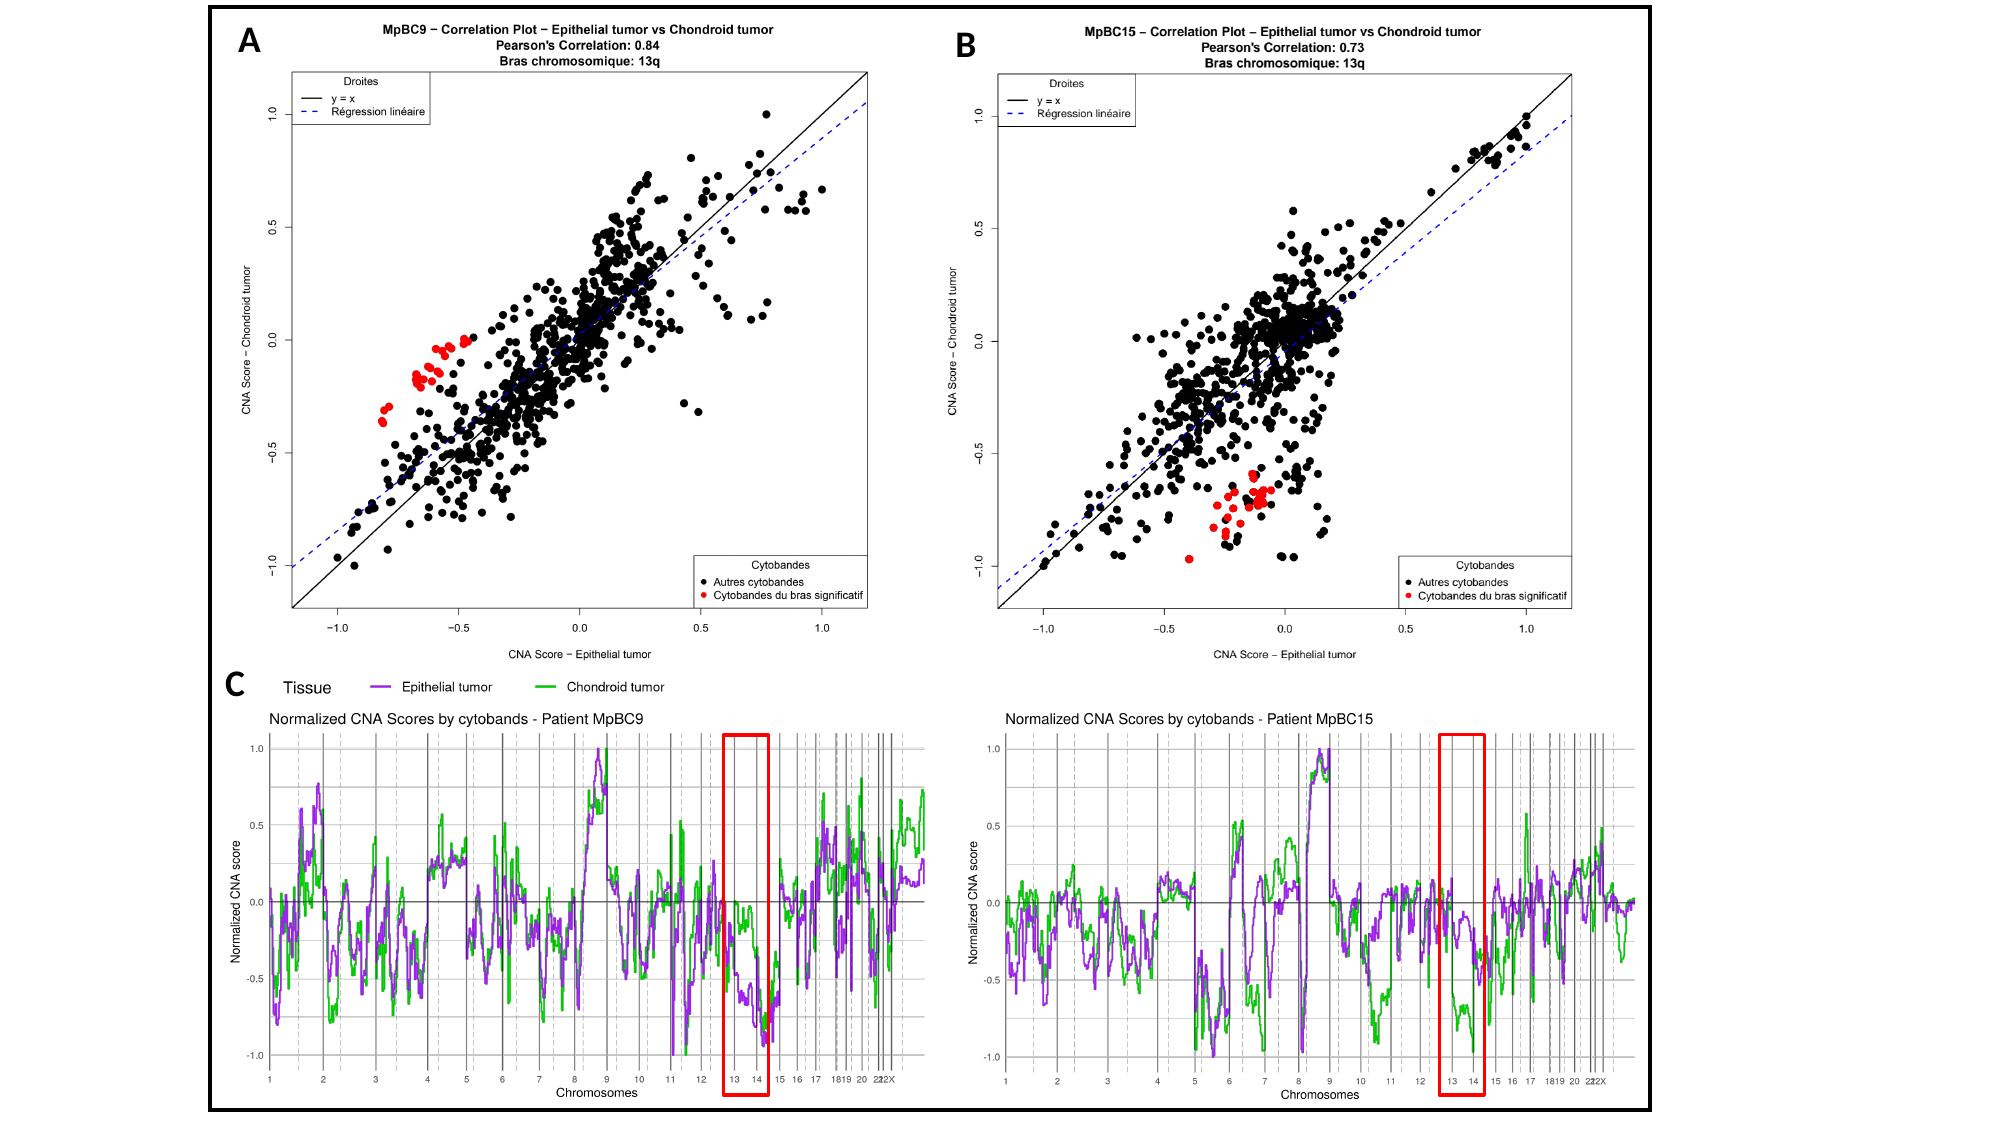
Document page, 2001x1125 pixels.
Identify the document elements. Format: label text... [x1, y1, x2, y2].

text_box A [223, 9, 272, 68]
text_box C [210, 651, 259, 712]
text_box B [940, 13, 989, 73]
picture [944, 20, 1599, 676]
picture [962, 707, 1641, 1108]
picture [224, 18, 934, 1106]
